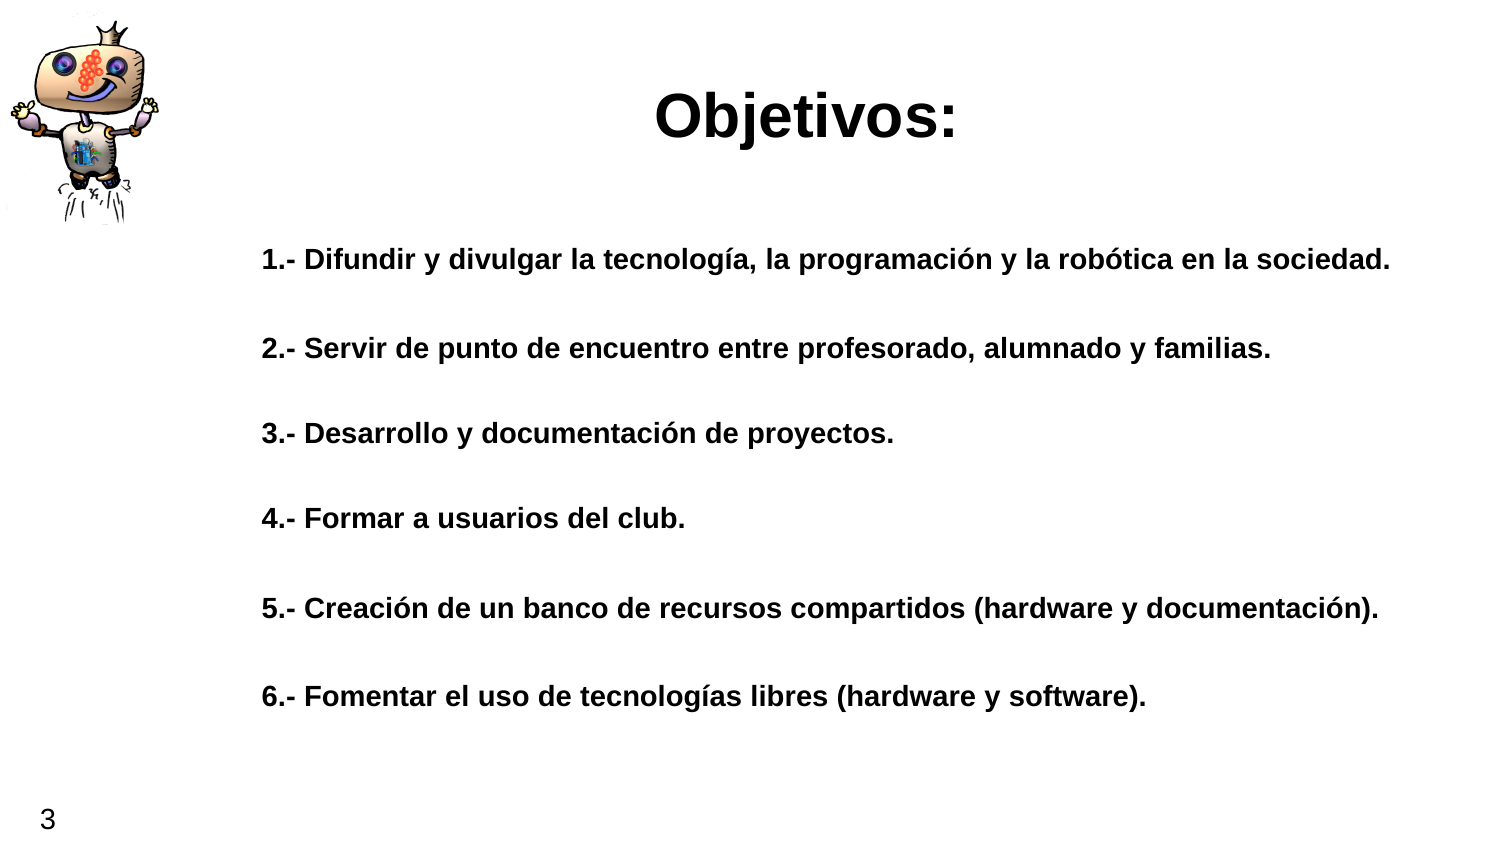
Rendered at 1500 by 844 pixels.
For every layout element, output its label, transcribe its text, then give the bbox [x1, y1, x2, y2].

text_box 5.- Creación de un banco de recursos compartidos (hardware y documentación). [246, 574, 1397, 687]
picture [6, 8, 176, 225]
text_box 1.- Difundir y divulgar la tecnología, la programación y la robótica en la sociedad. [246, 224, 1417, 337]
text_box 2.- Servir de punto de encuentro entre profesorado, alumnado y familias. [246, 314, 1301, 399]
text_box 3 [25, 785, 92, 835]
text_box 6.- Fomentar el uso de tecnologías libres (hardware y software). [246, 662, 1301, 775]
text_box 4.- Formar a usuarios del club. [246, 484, 1301, 574]
text_box Objetivos: [639, 59, 994, 150]
text_box 3.- Desarrollo y documentación de proyectos. [246, 399, 1301, 484]
